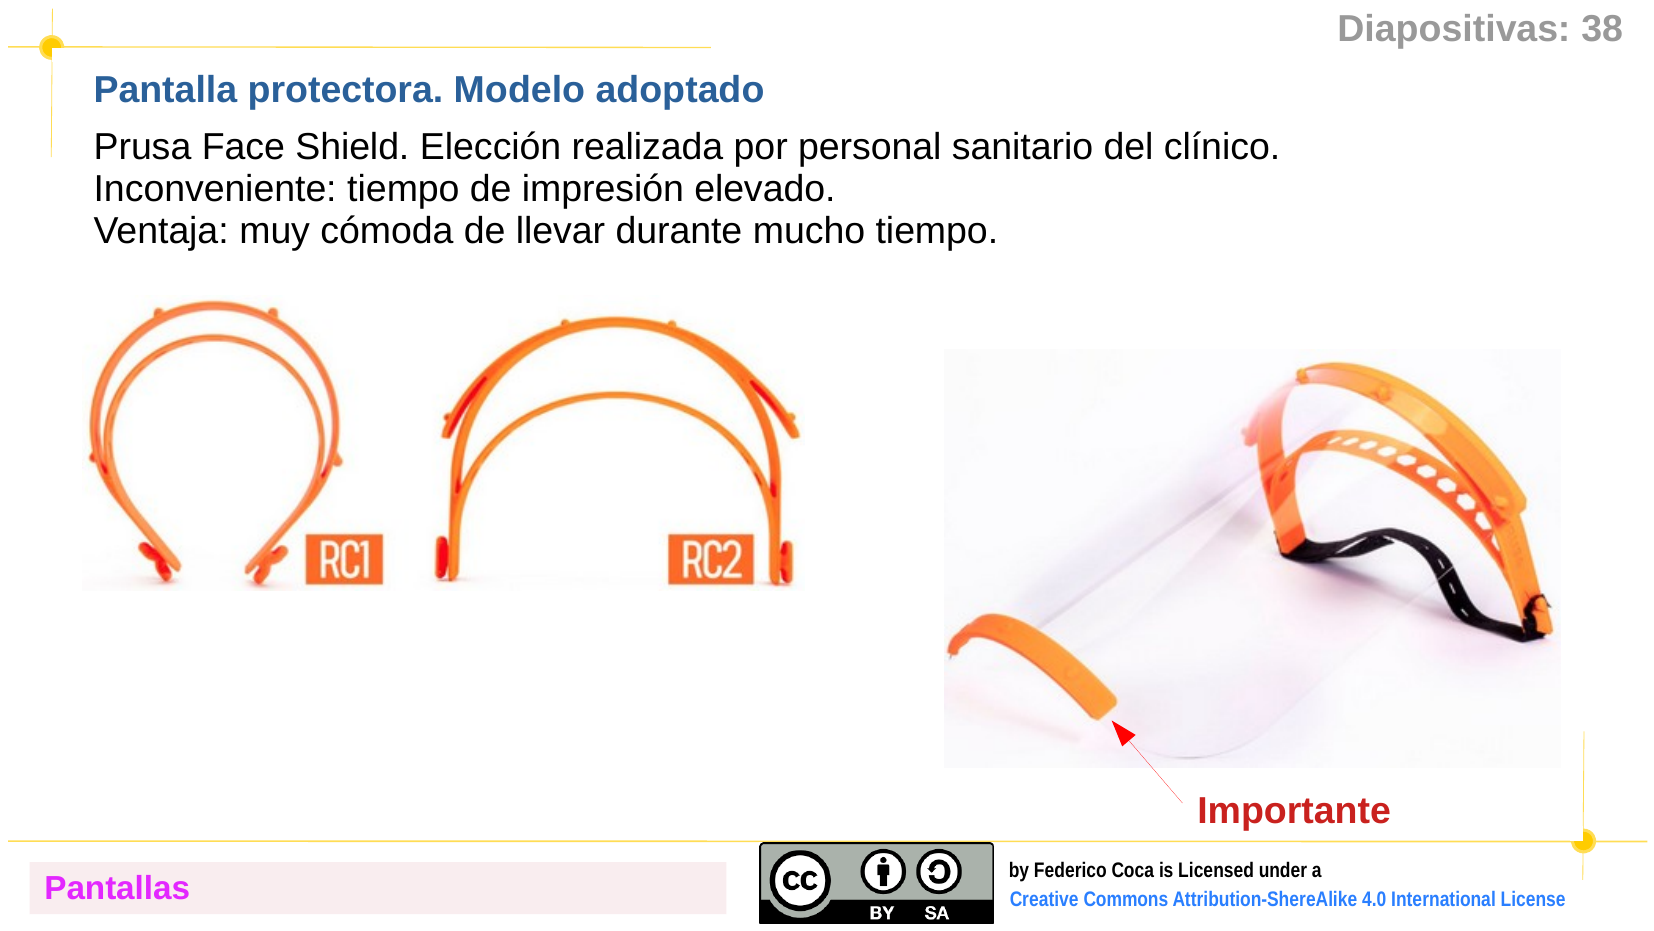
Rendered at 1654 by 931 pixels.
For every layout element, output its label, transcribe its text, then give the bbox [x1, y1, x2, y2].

text_box Prusa Face Shield. Elección realizada por personal sanitario del clínico. Inconveniente: tiempo de impresión elevado. Ventaja: muy cómoda de llevar durante mucho tiempo. [78, 118, 1630, 259]
text_box Pantalla protectora. Modelo adoptado [78, 61, 886, 118]
picture [82, 295, 805, 591]
picture [944, 349, 1561, 768]
text_box Importante [1182, 781, 1407, 839]
text_box Pantallas [29, 862, 727, 915]
text_box Diapositivas: 38 [1322, 0, 1644, 57]
